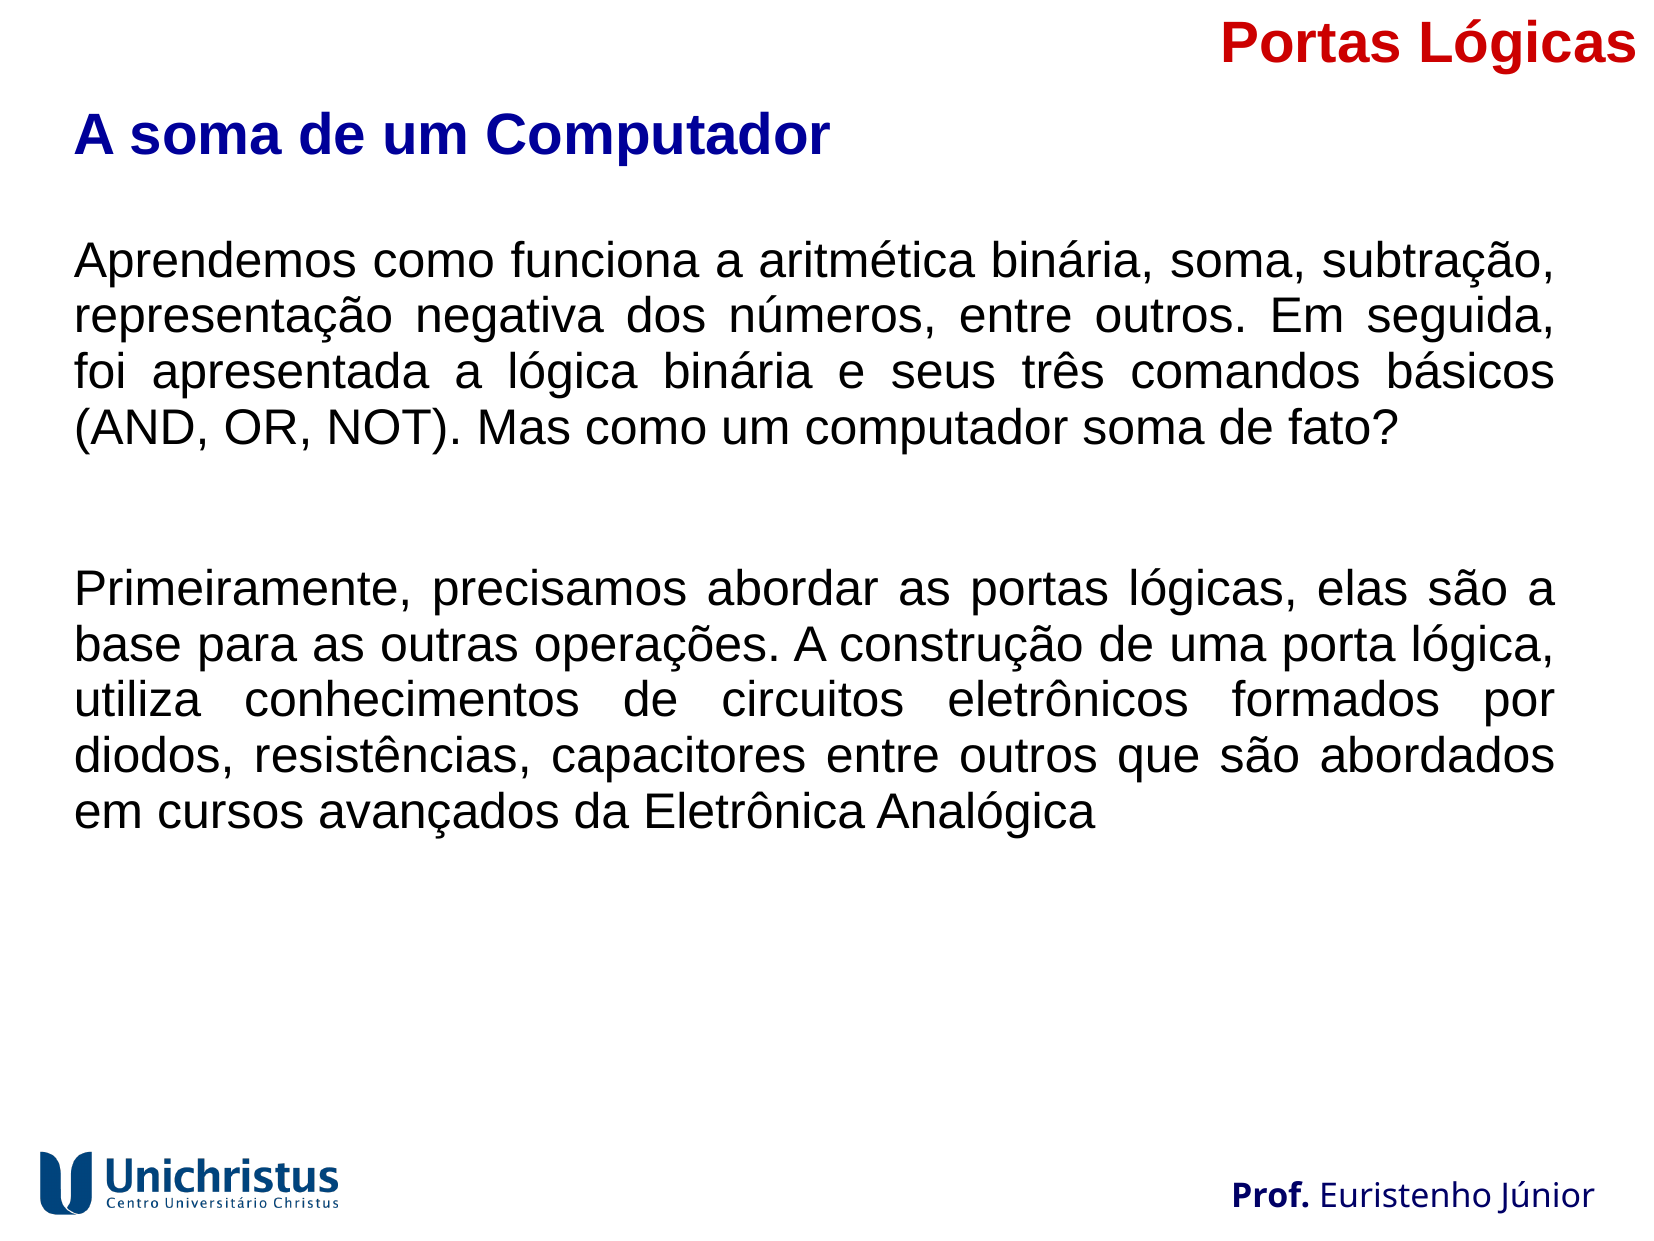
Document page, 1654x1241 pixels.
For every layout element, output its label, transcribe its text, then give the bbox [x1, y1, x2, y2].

picture [35, 1148, 343, 1217]
text_box Portas Lógicas [1205, 2, 1654, 95]
text_box Aprendemos como funciona a aritmética binária, soma, subtração, representação negativa dos números, entre outros. Em seguida, foi apresentada a lógica binária e seus três comandos básicos (AND, OR, NOT). Mas como um computador soma de fato? Primeiramente, precisamos abordar as portas lógicas, elas são a base para as outras operações. A construção de uma porta lógica, utiliza conhecimentos de circuitos eletrônicos formados por diodos, resistências, capacitores entre outros que são abordados em cursos avançados da Eletrônica Analógica [59, 224, 1571, 847]
text_box A soma de um Computador [59, 94, 847, 187]
text_box Prof. Euristenho Júnior [1216, 1163, 1654, 1224]
